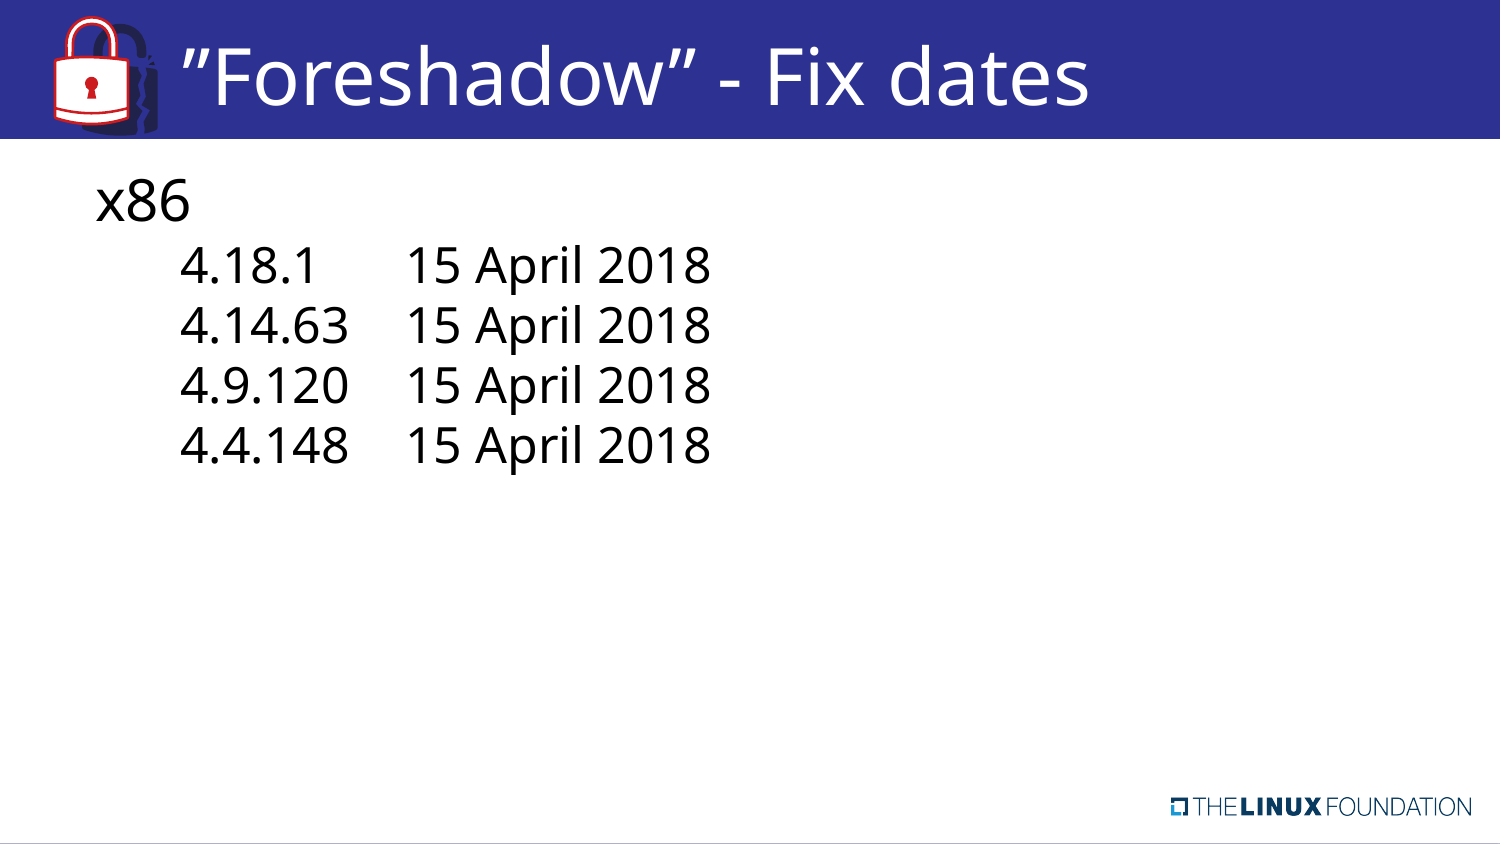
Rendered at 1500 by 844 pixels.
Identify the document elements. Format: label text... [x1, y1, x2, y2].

list x86 4.18.1 15 April 2018 4.14.63 15 April 2018 4.9.120 15 April 2018 4.4.148 15 April 2018 [23, 155, 1405, 736]
picture [1171, 797, 1471, 816]
title ”Foreshadow” - Fix dates [31, 7, 1500, 140]
picture [45, 15, 167, 137]
